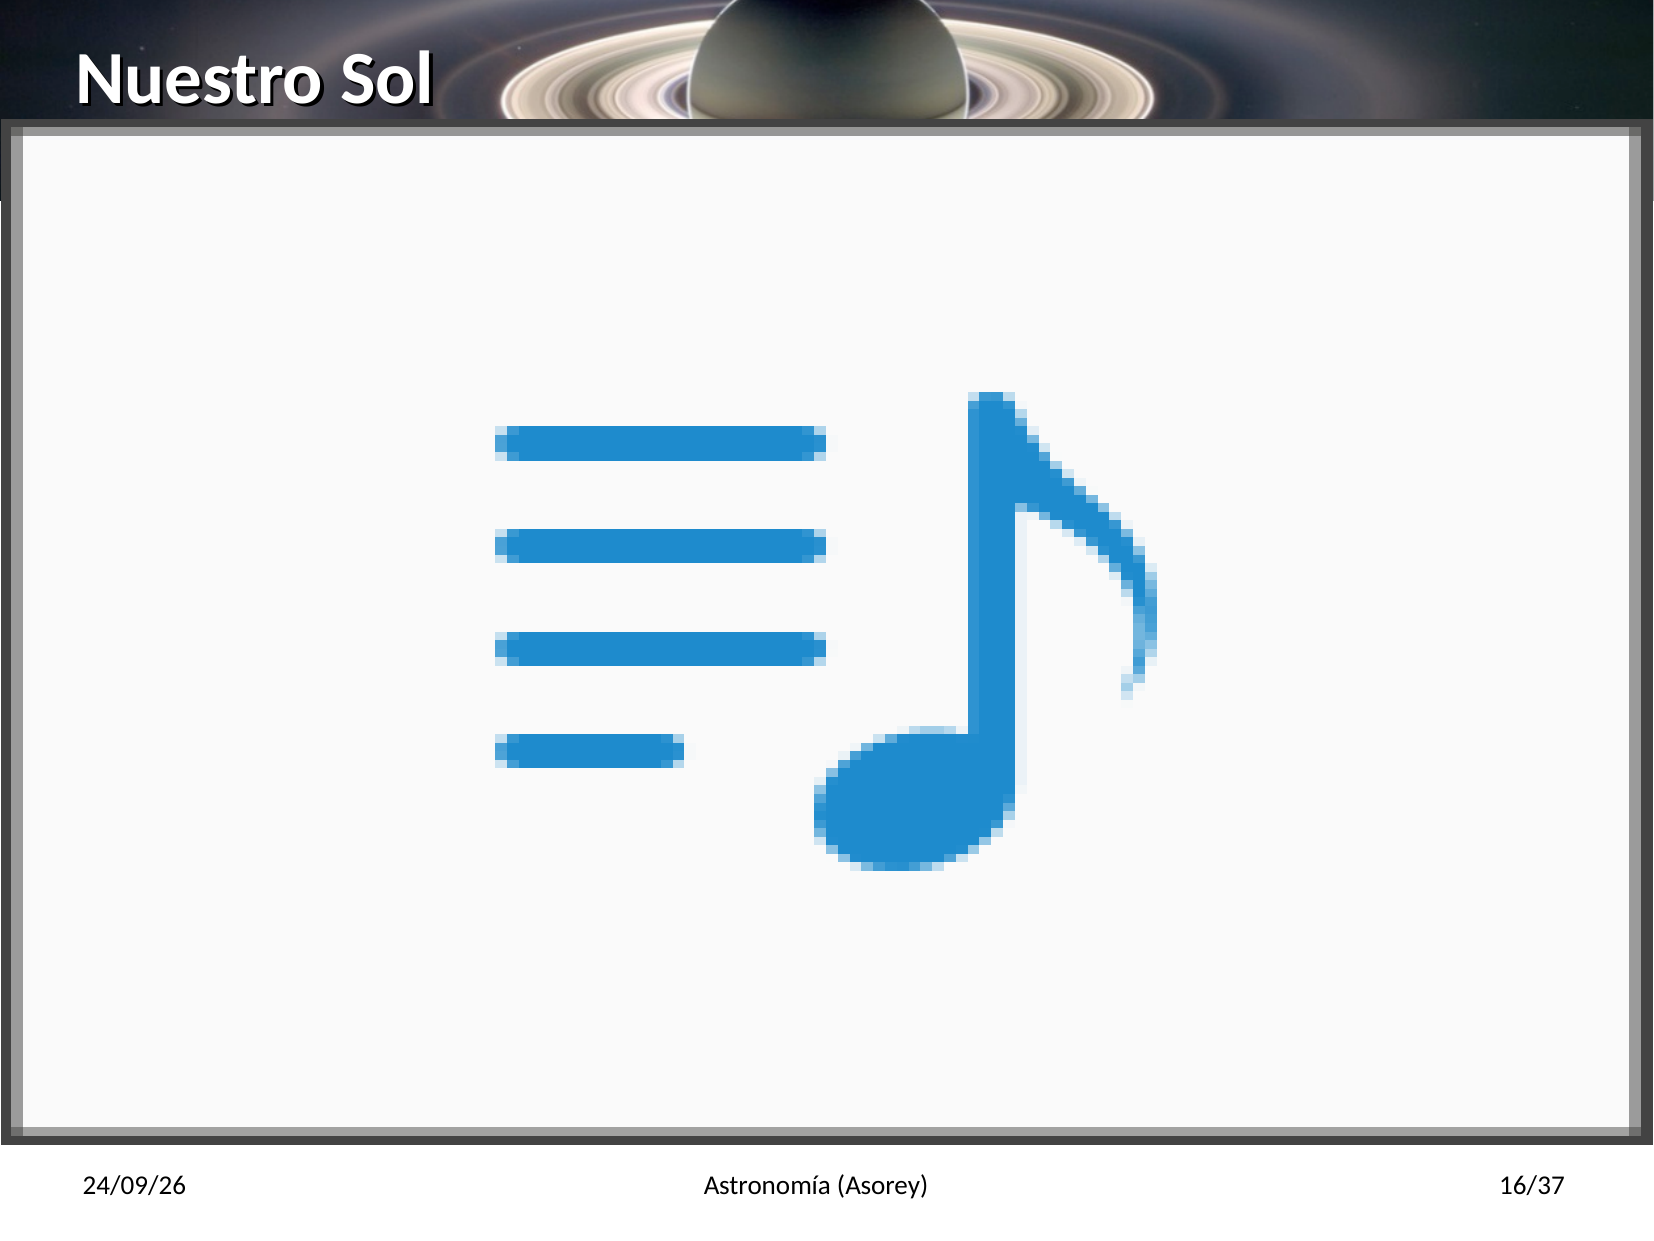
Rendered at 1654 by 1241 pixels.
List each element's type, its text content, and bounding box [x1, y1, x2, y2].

picture [0, 0, 1654, 118]
text_box [0, 118, 1654, 1146]
title Nuestro Sol [75, 19, 1564, 118]
